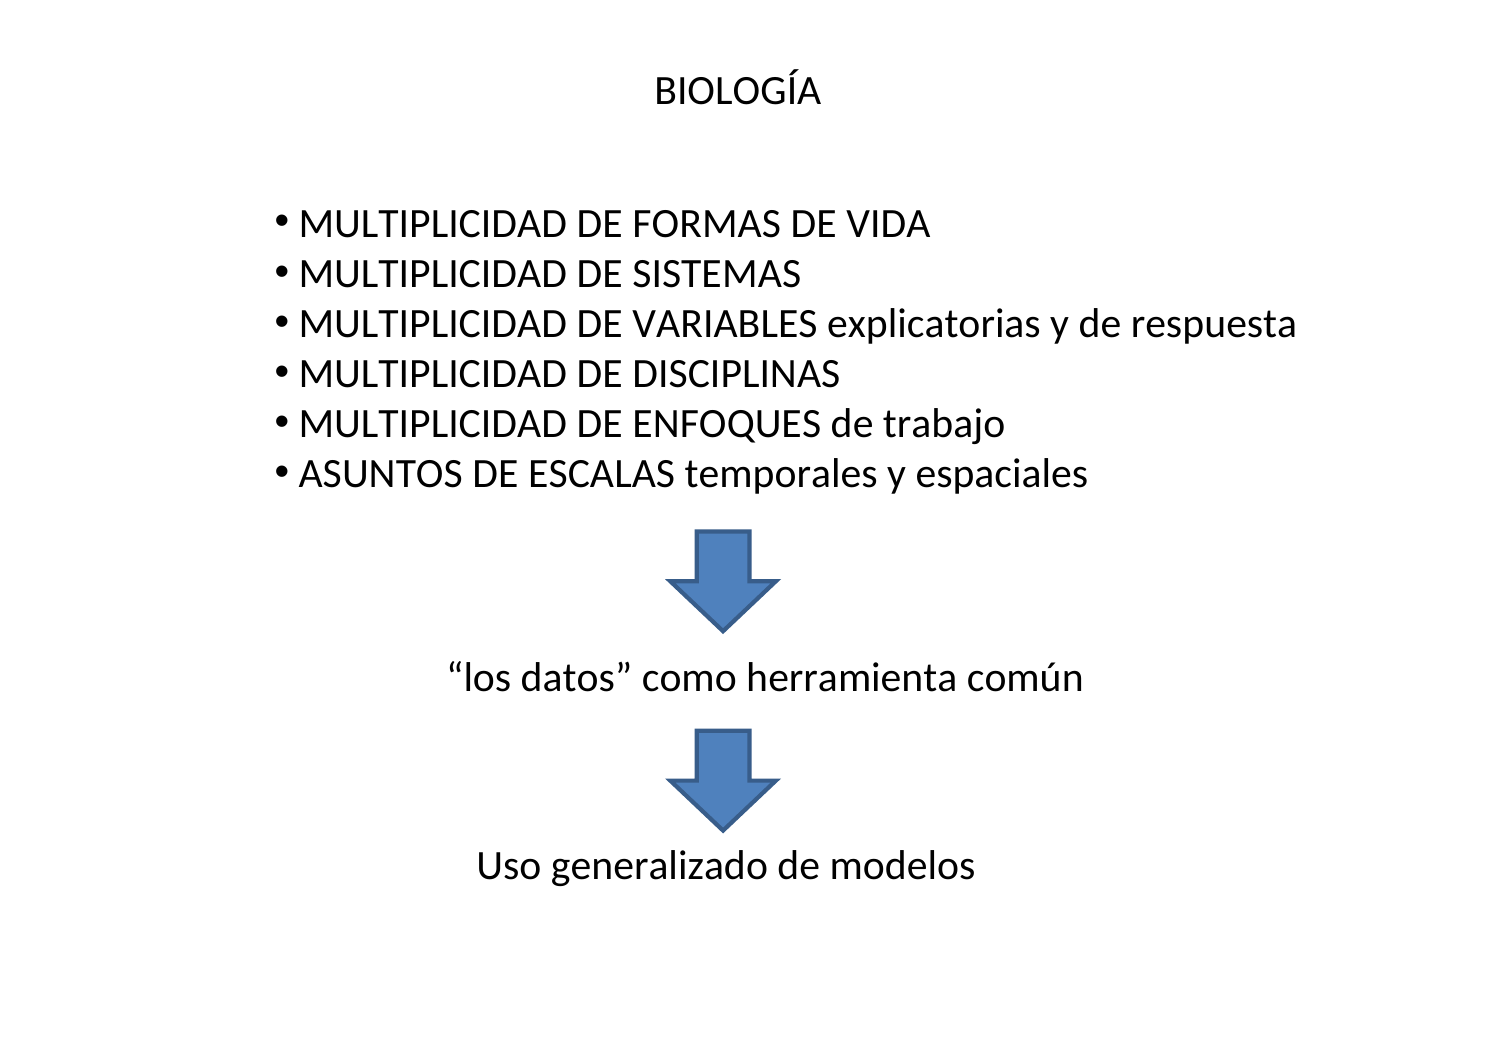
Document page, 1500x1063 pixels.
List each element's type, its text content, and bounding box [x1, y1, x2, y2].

text_box [670, 531, 776, 632]
text_box MULTIPLICIDAD DE FORMAS DE VIDA MULTIPLICIDAD DE SISTEMAS MULTIPLICIDAD DE VARIABLES explicatorias y de respuesta MULTIPLICIDAD DE DISCIPLINAS MULTIPLICIDAD DE ENFOQUES de trabajo ASUNTOS DE ESCALAS temporales y espaciales [259, 188, 1313, 504]
text_box Uso generalizado de modelos [461, 830, 991, 896]
text_box “los datos” como herramienta común [431, 642, 1100, 708]
text_box BIOLOGÍA [639, 55, 837, 121]
text_box [670, 730, 776, 830]
